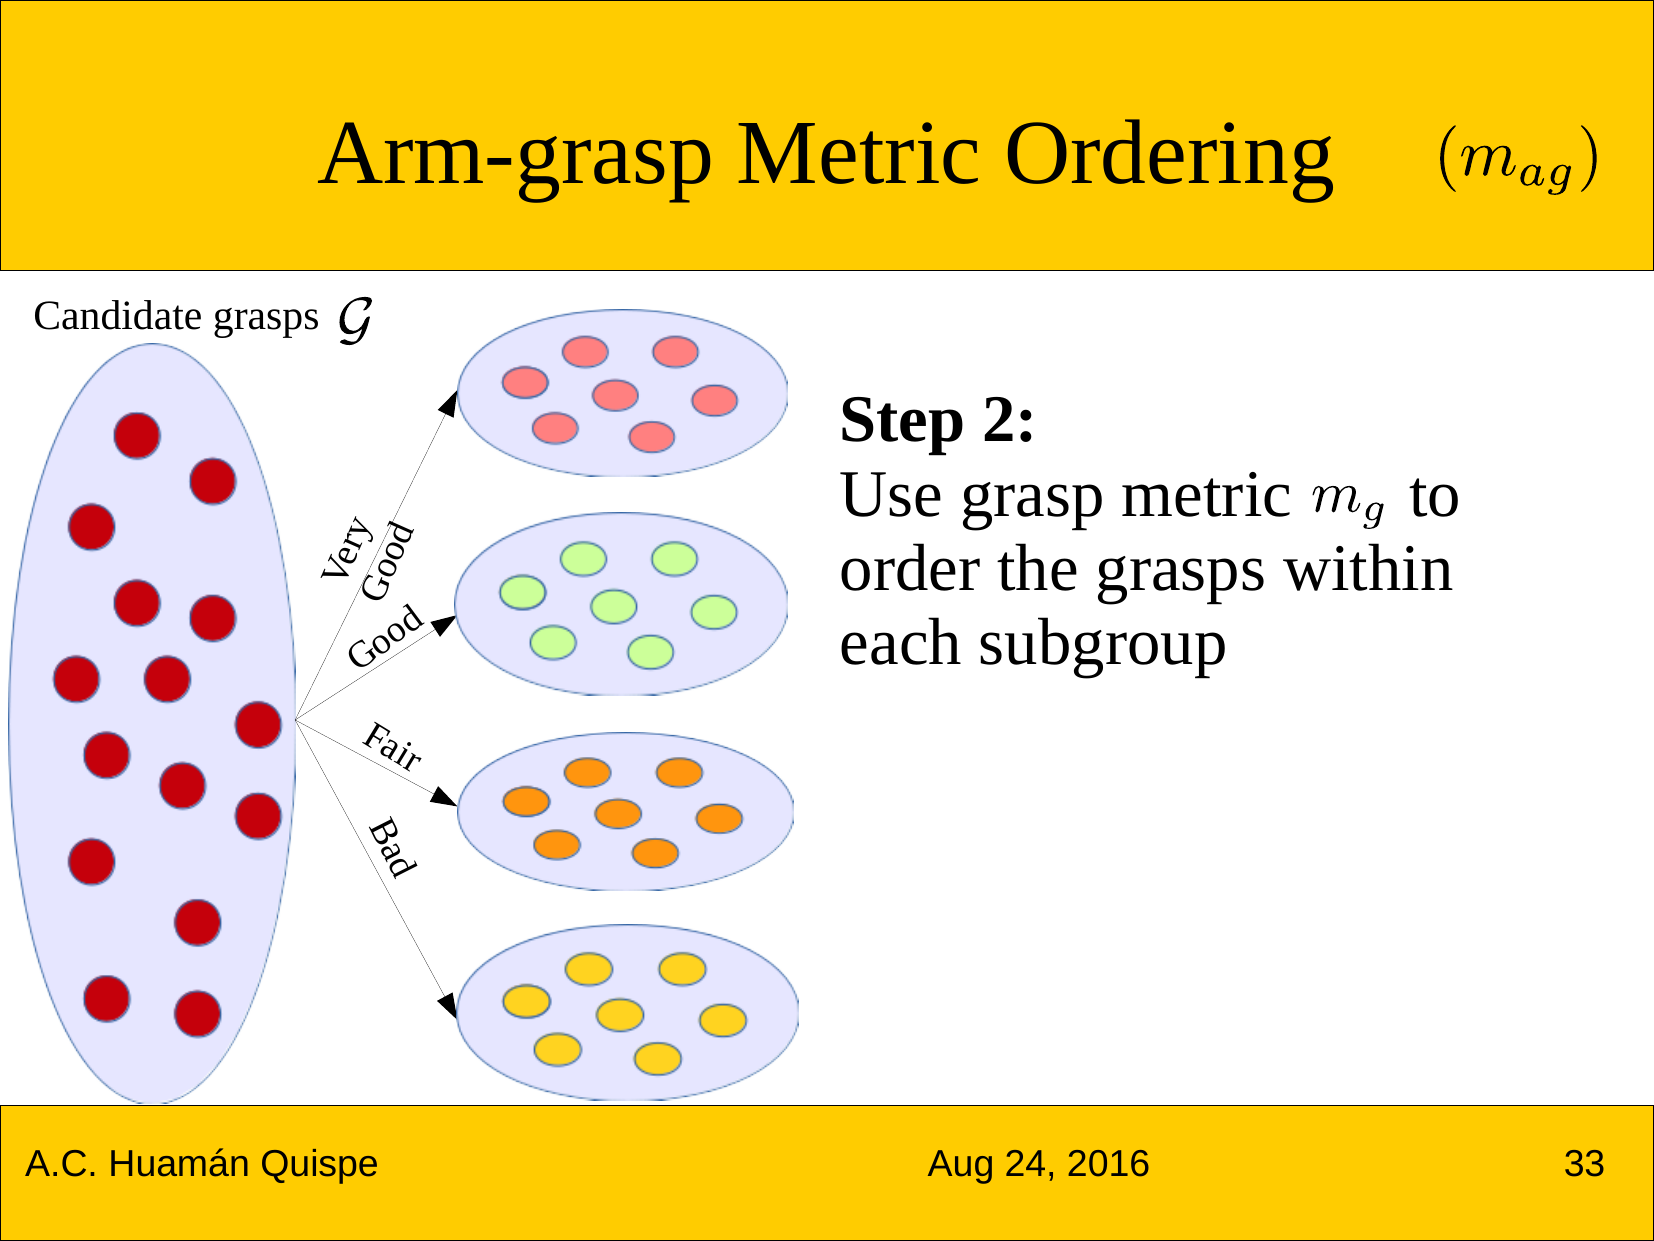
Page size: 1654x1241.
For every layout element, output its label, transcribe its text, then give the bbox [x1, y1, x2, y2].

text_box [336, 296, 376, 346]
picture [8, 343, 296, 1104]
text_box Step 2: Use grasp metric to order the grasps within each subgroup [825, 375, 1591, 826]
text_box Very Good [299, 408, 430, 608]
title Arm-grasp Metric Ordering [82, 49, 1571, 257]
text_box [1310, 485, 1386, 529]
picture [456, 924, 799, 1101]
picture [457, 732, 794, 891]
text_box Fair [340, 699, 447, 795]
text_box Bad [347, 794, 463, 949]
text_box Candidate grasps [18, 285, 346, 347]
text_box Good [322, 581, 447, 695]
picture [457, 309, 788, 477]
text_box [1433, 125, 1604, 195]
picture [454, 512, 788, 696]
